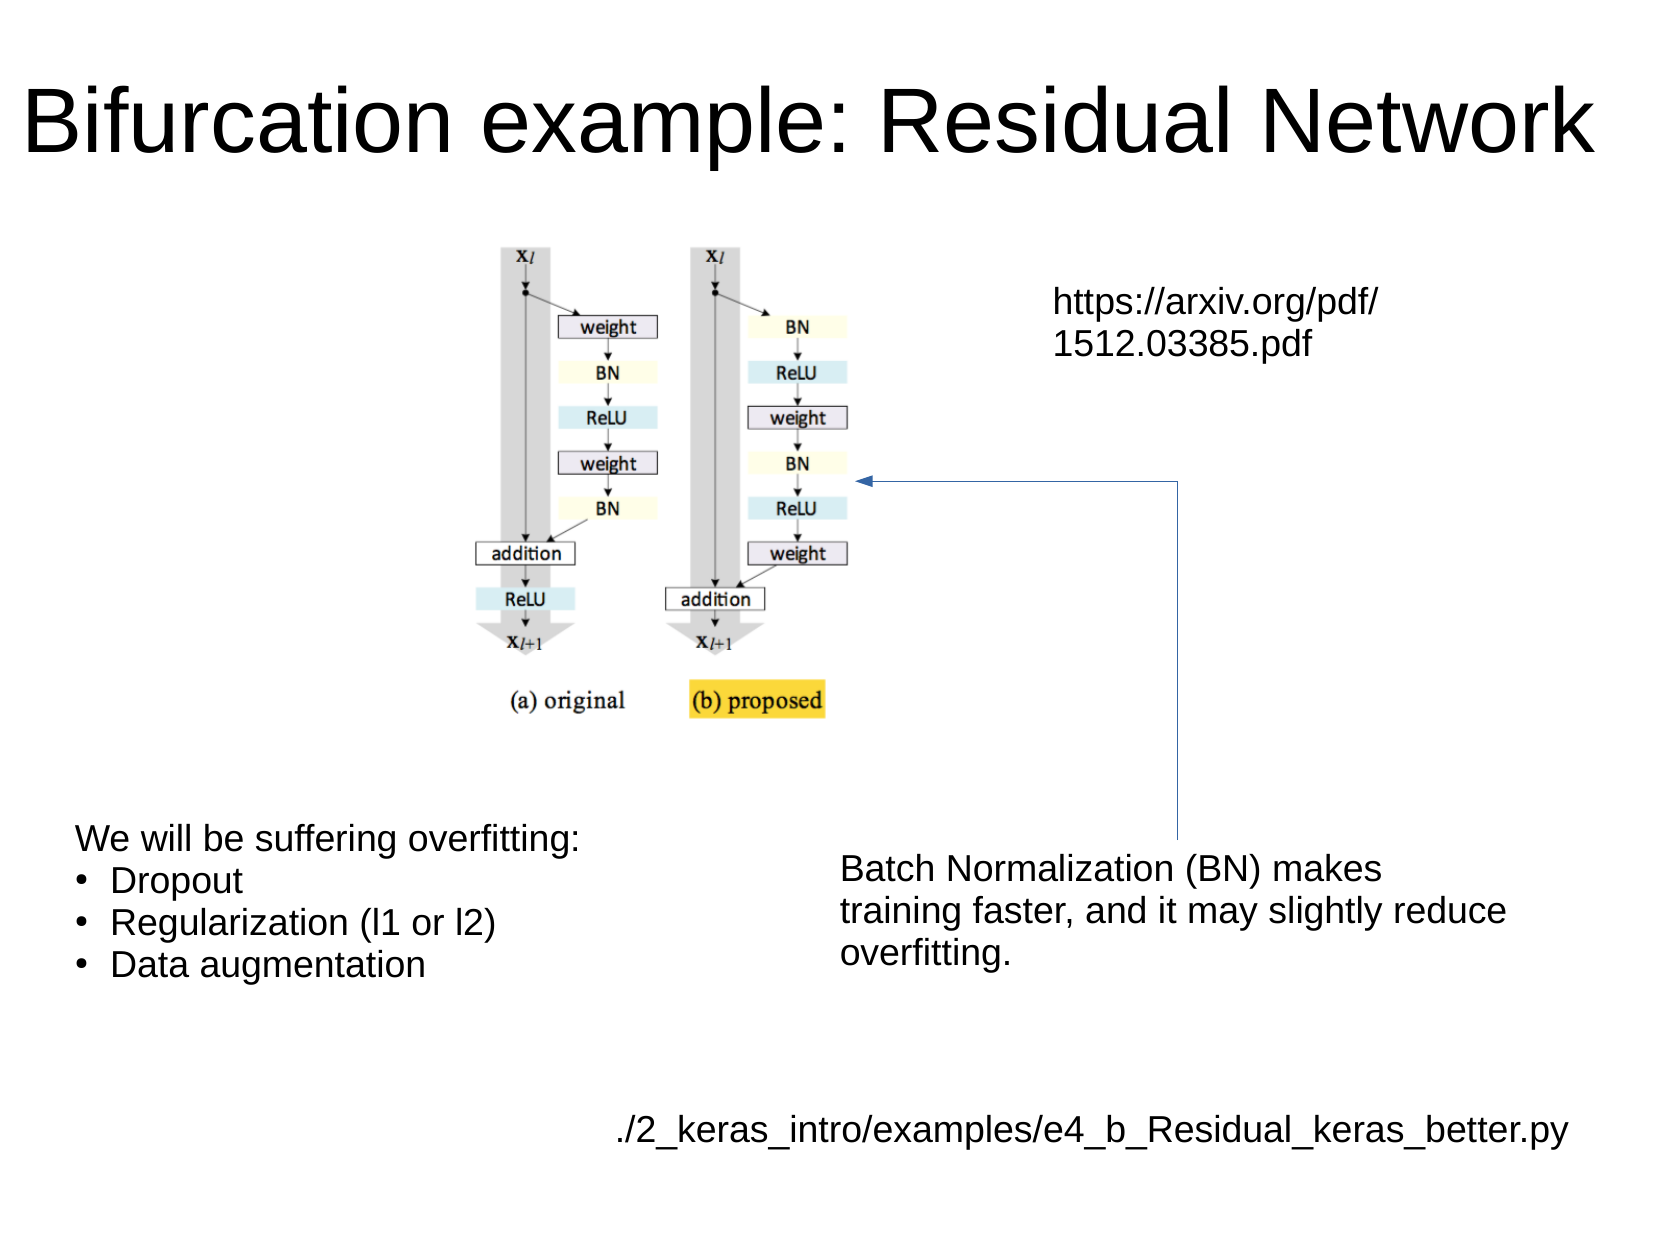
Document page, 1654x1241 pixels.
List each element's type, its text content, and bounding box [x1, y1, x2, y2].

text_box https://arxiv.org/pdf/1512.03385.pdf [1037, 273, 1654, 331]
text_box We will be suffering overfitting: Dropout Regularization (l1 or l2) Data augmentation [60, 810, 646, 1077]
title Bifurcation example: Residual Network [0, 2, 1621, 241]
picture [465, 239, 856, 723]
text_box Batch Normalization (BN) makes training faster, and it may slightly reduce overfitting. [825, 840, 1531, 981]
text_box ./2_keras_intro/examples/e4_b_Residual_keras_better.py [600, 1101, 1621, 1201]
